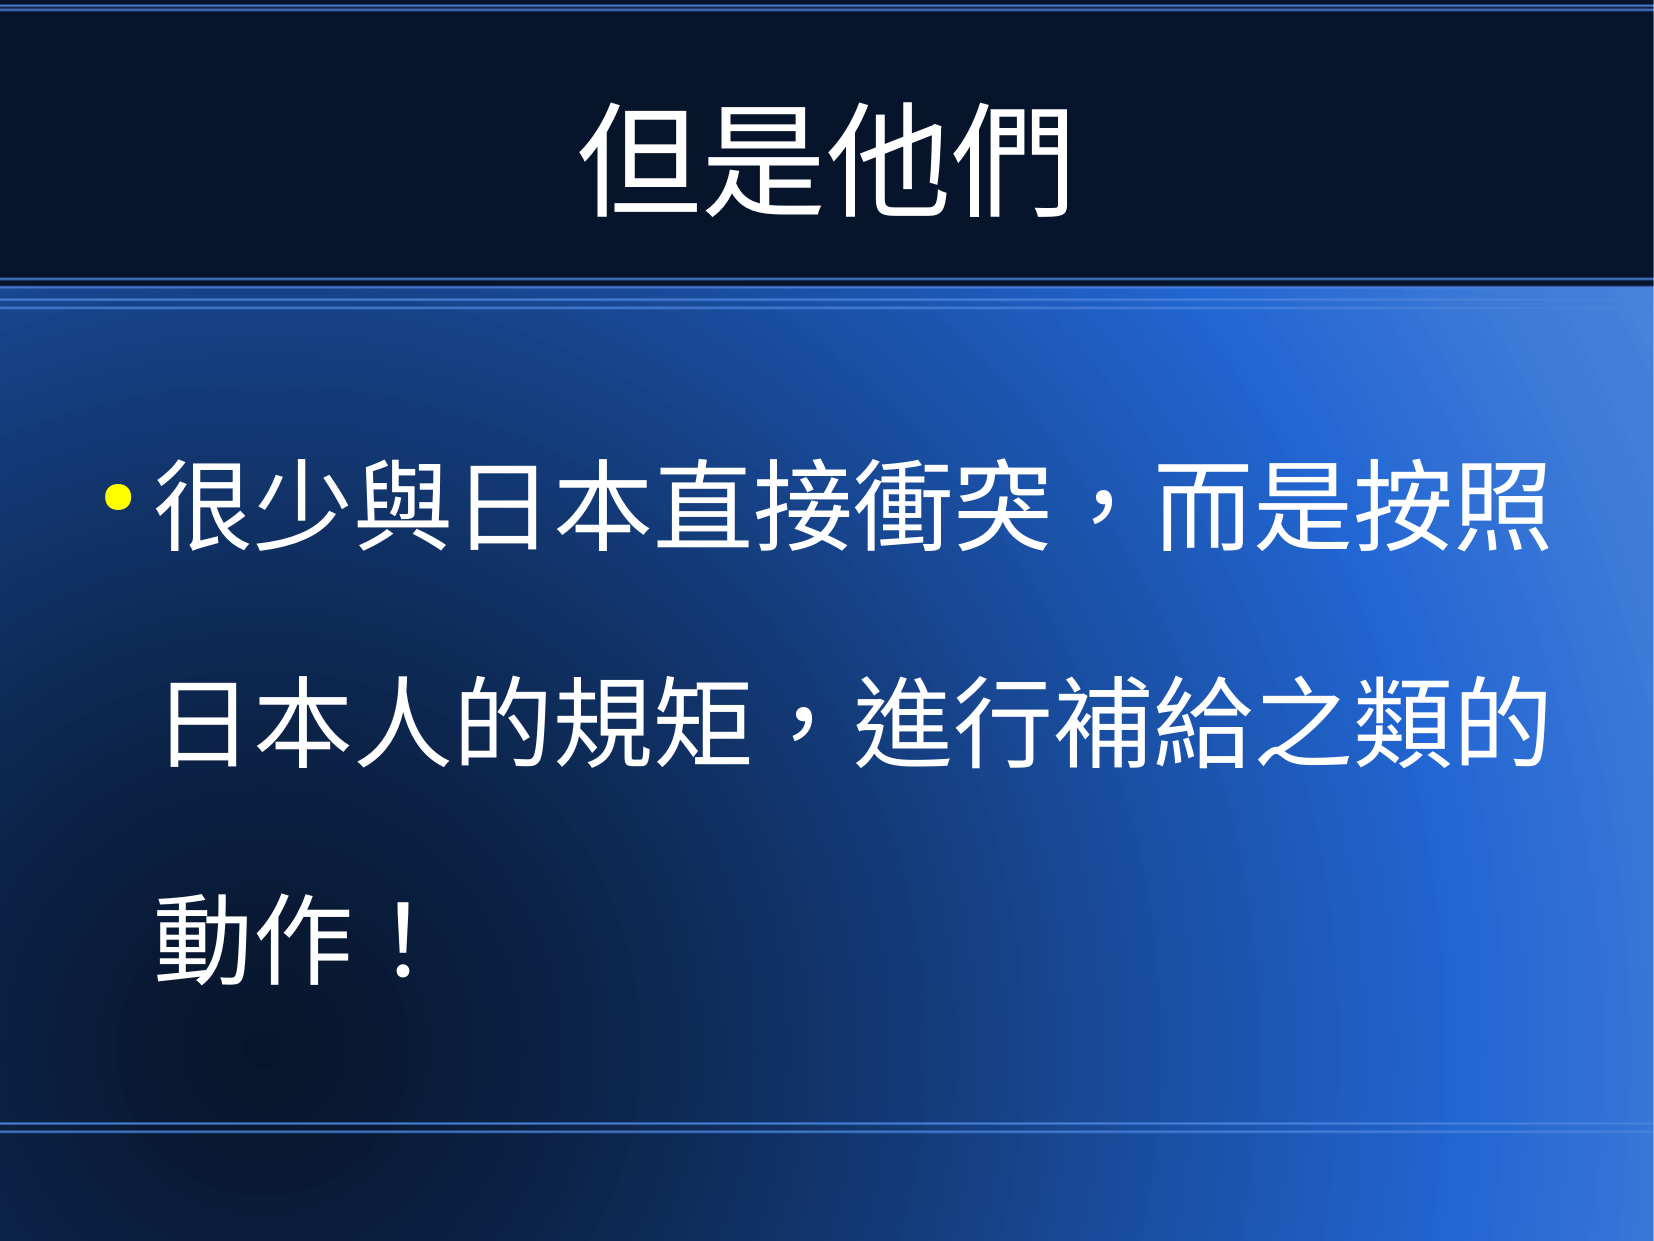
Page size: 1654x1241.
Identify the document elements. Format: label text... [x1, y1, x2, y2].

list 很少與日本直接衝突，而是按照日本人的規矩，進行補給之類的動作！ [82, 355, 1571, 1241]
picture [0, 0, 1654, 1241]
title 但是他們 [82, 49, 1571, 257]
